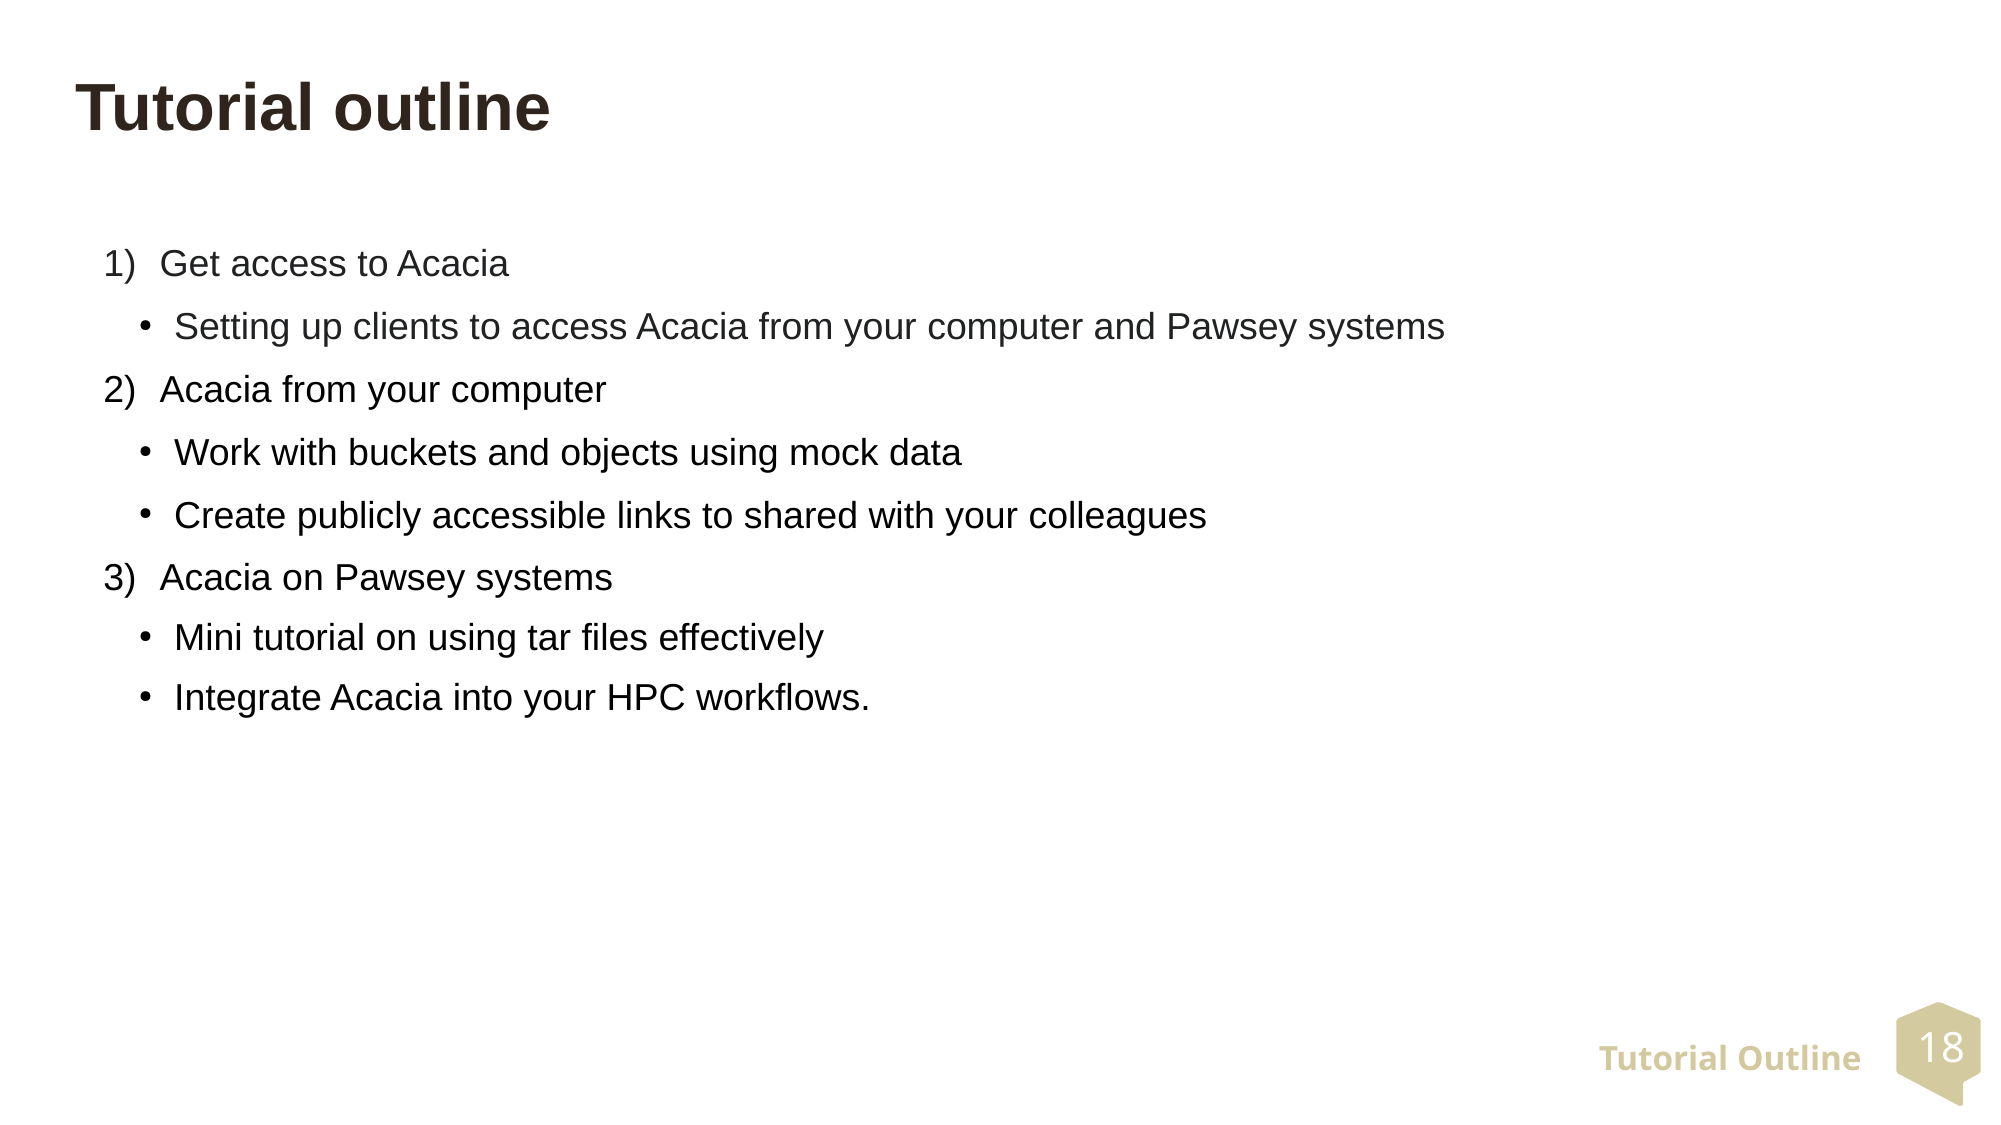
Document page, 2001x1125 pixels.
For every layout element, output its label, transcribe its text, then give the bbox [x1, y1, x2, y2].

list Tutorial Outline [1021, 1023, 1878, 1082]
text_box Get access to Acacia Setting up clients to access Acacia from your computer and Pawsey systems Acacia from your computer Work with buckets and objects using mock data Create publicly accessible links to shared with your colleagues Acacia on Pawsey systems Mini tutorial on using tar files effectively Integrate Acacia into your HPC workflows. [88, 235, 1713, 786]
title Tutorial outline [60, 18, 1939, 189]
